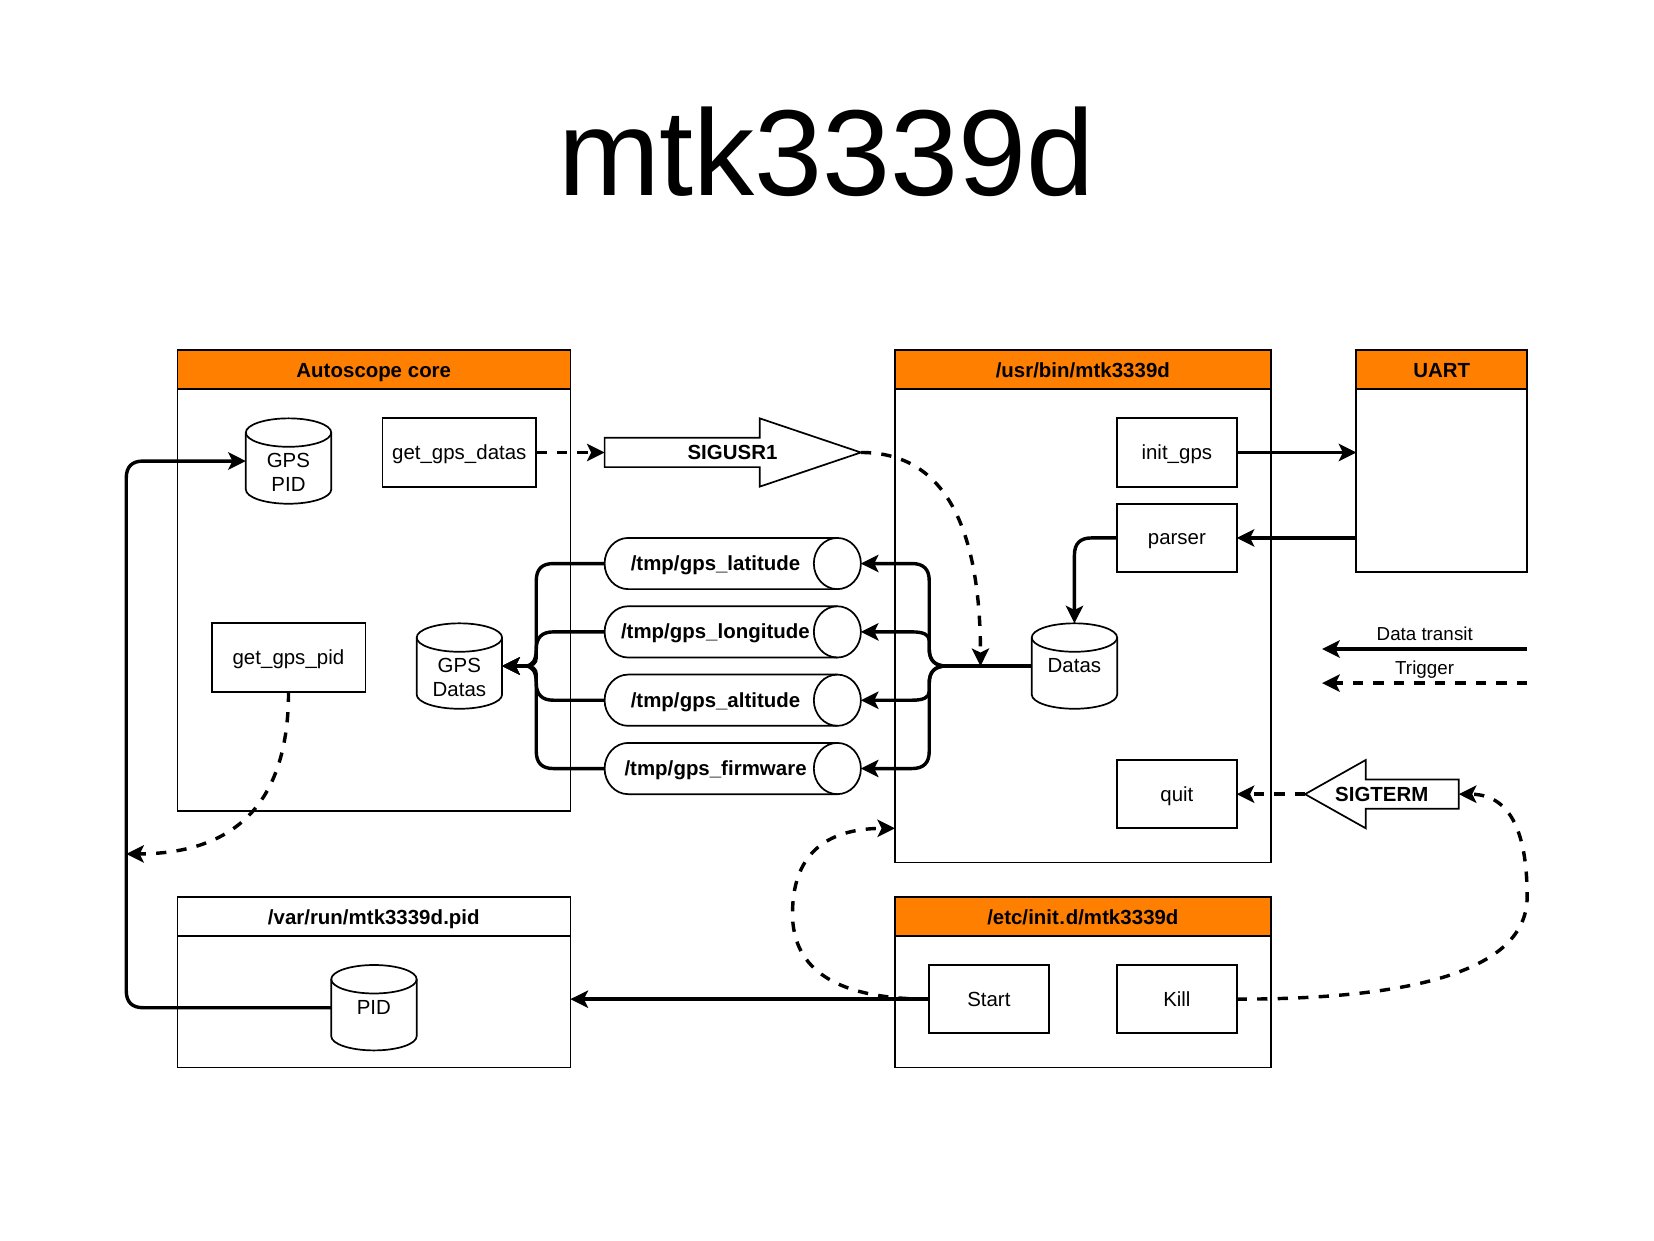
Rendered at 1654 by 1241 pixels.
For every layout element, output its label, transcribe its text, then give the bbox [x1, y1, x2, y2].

title mtk3339d [82, 49, 1571, 257]
picture [124, 349, 1529, 1069]
